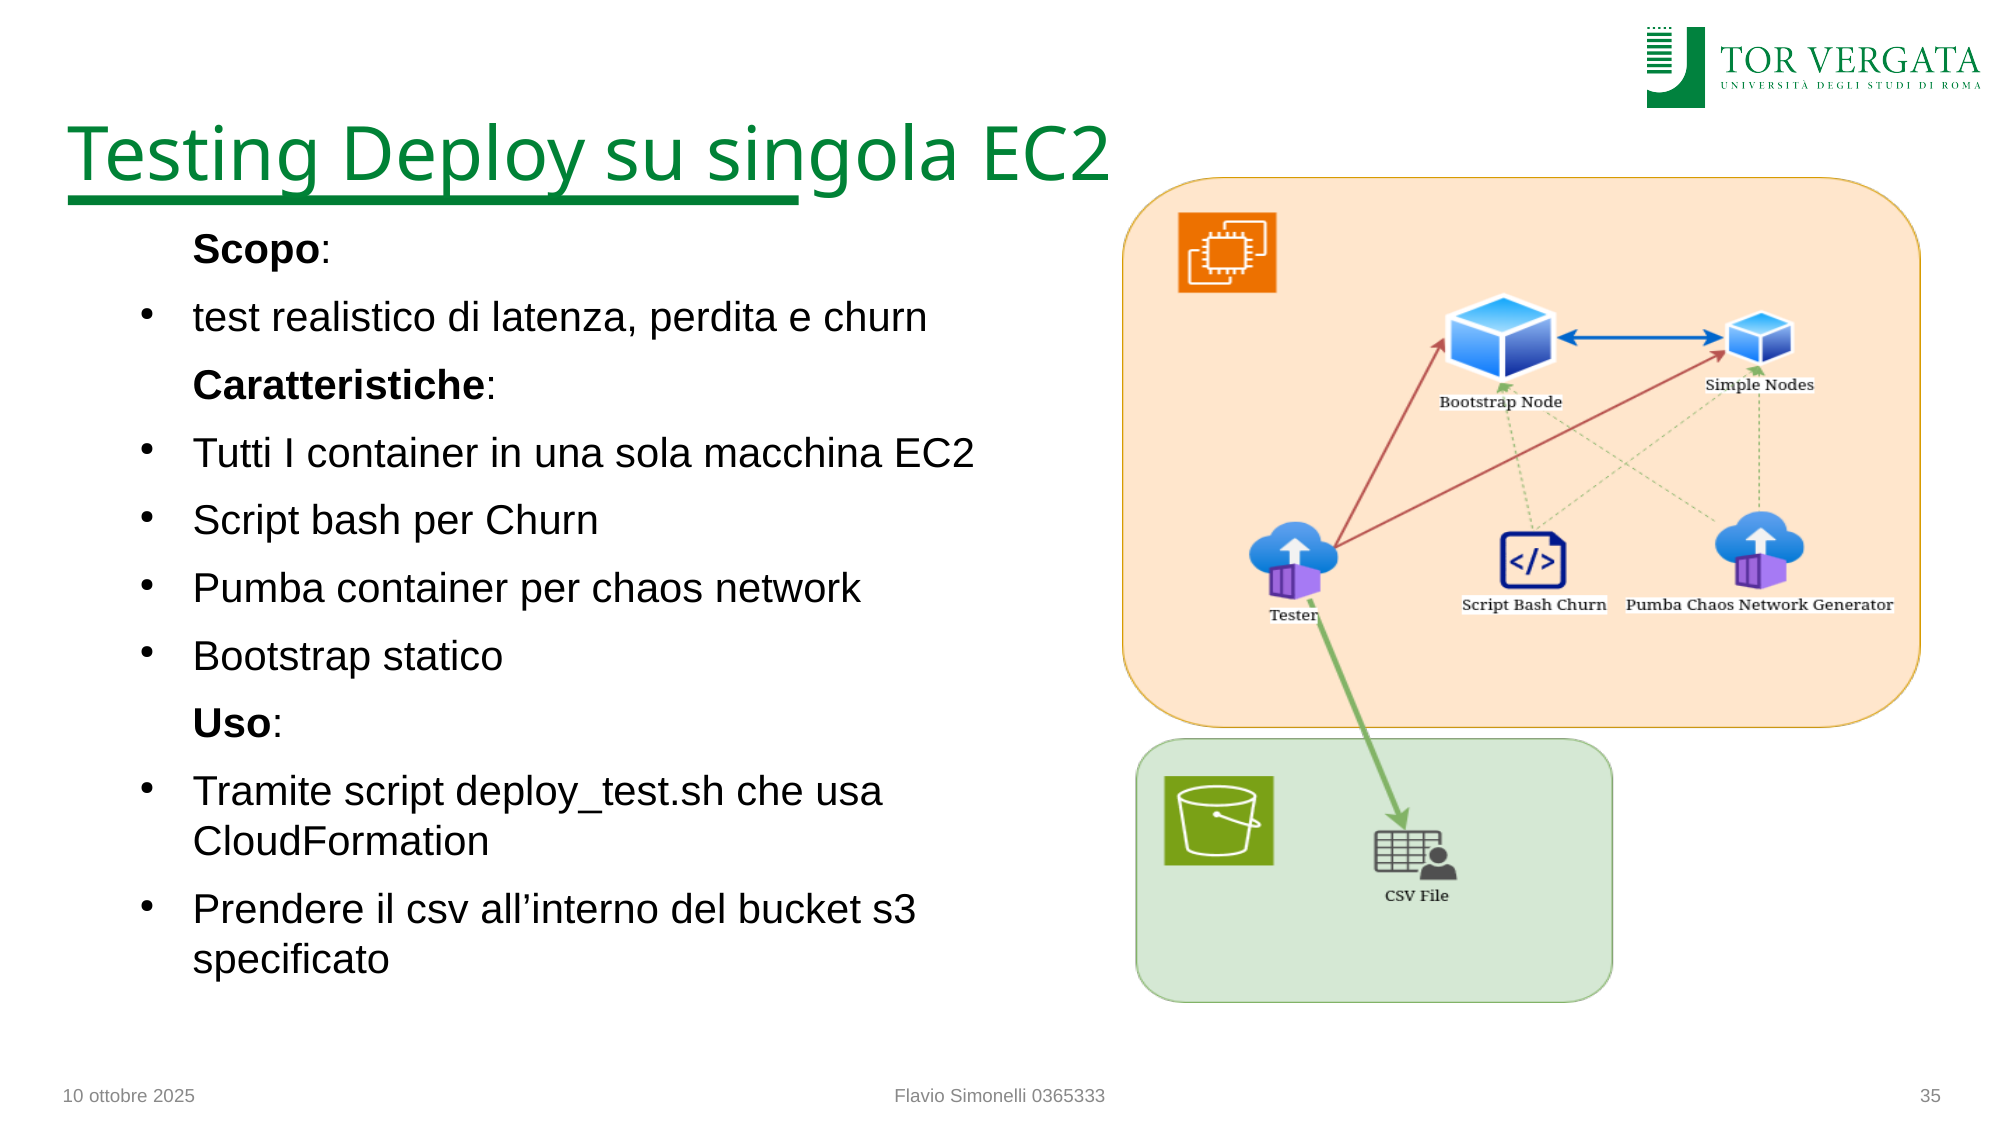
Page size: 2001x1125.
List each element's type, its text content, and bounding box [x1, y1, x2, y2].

picture [1122, 177, 1921, 1003]
list Scopo: test realistico di latenza, perdita e churn Caratteristiche: Tutti I container in una sola macchina EC2 Script bash per Churn Pumba container per chaos network Bootstrap statico Uso: Tramite script deploy_test.sh che usa CloudFormation Prendere il csv all’interno del bucket s3 specificato [106, 214, 1034, 1034]
footer Flavio Simonelli 0365333 [662, 1065, 1338, 1125]
slide_number 10 ottobre 2025 [47, 1065, 498, 1125]
picture [1647, 27, 1981, 51]
title Testing Deploy su singola EC2 [52, 51, 1981, 204]
